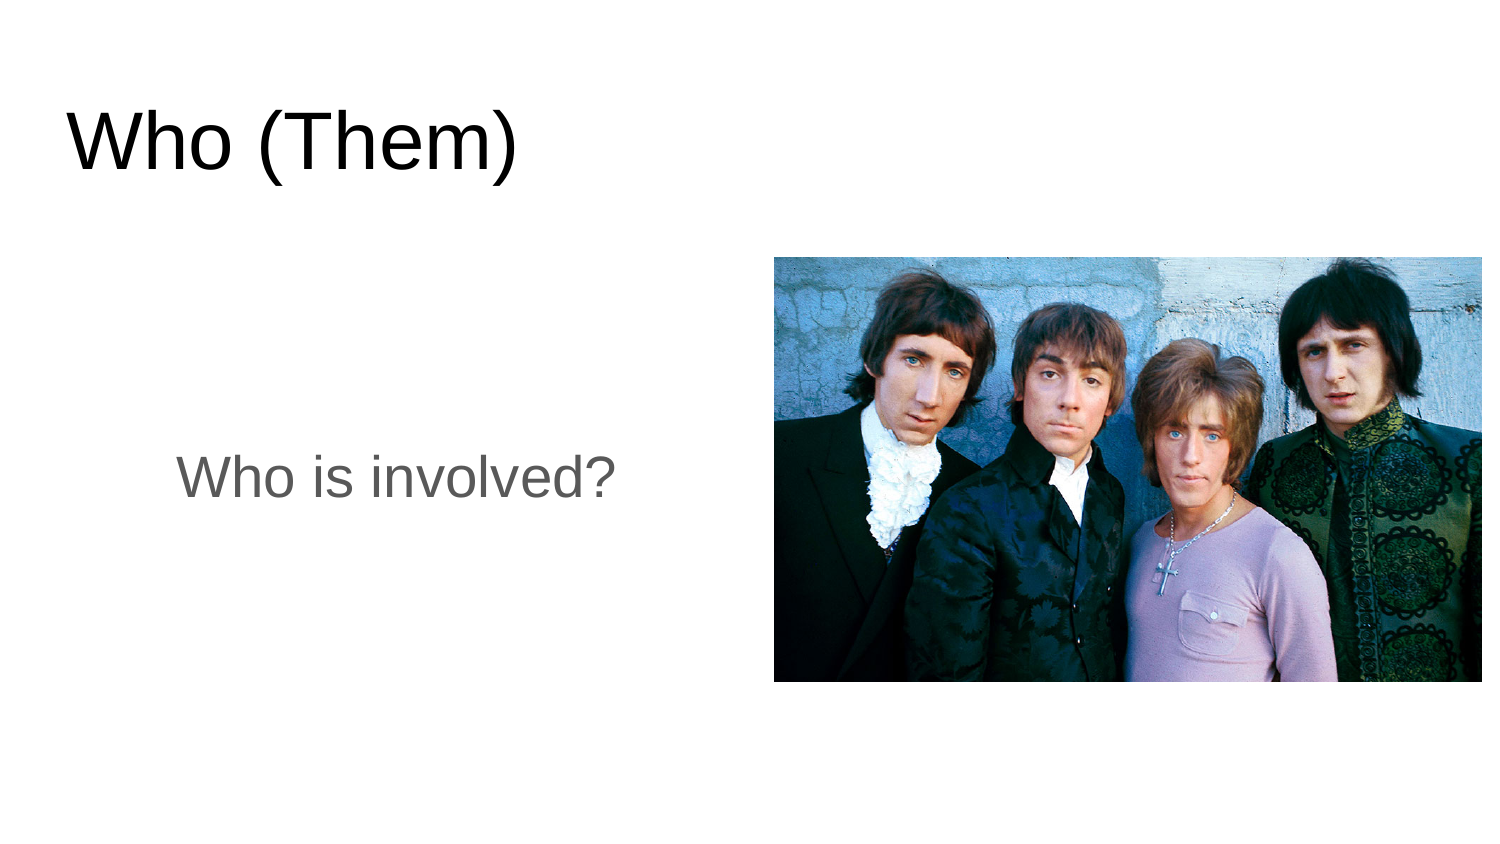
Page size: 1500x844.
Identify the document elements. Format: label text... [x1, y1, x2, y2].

picture [774, 257, 1482, 682]
title Who (Them) [51, 72, 1449, 167]
list Who is involved? [51, 189, 743, 750]
